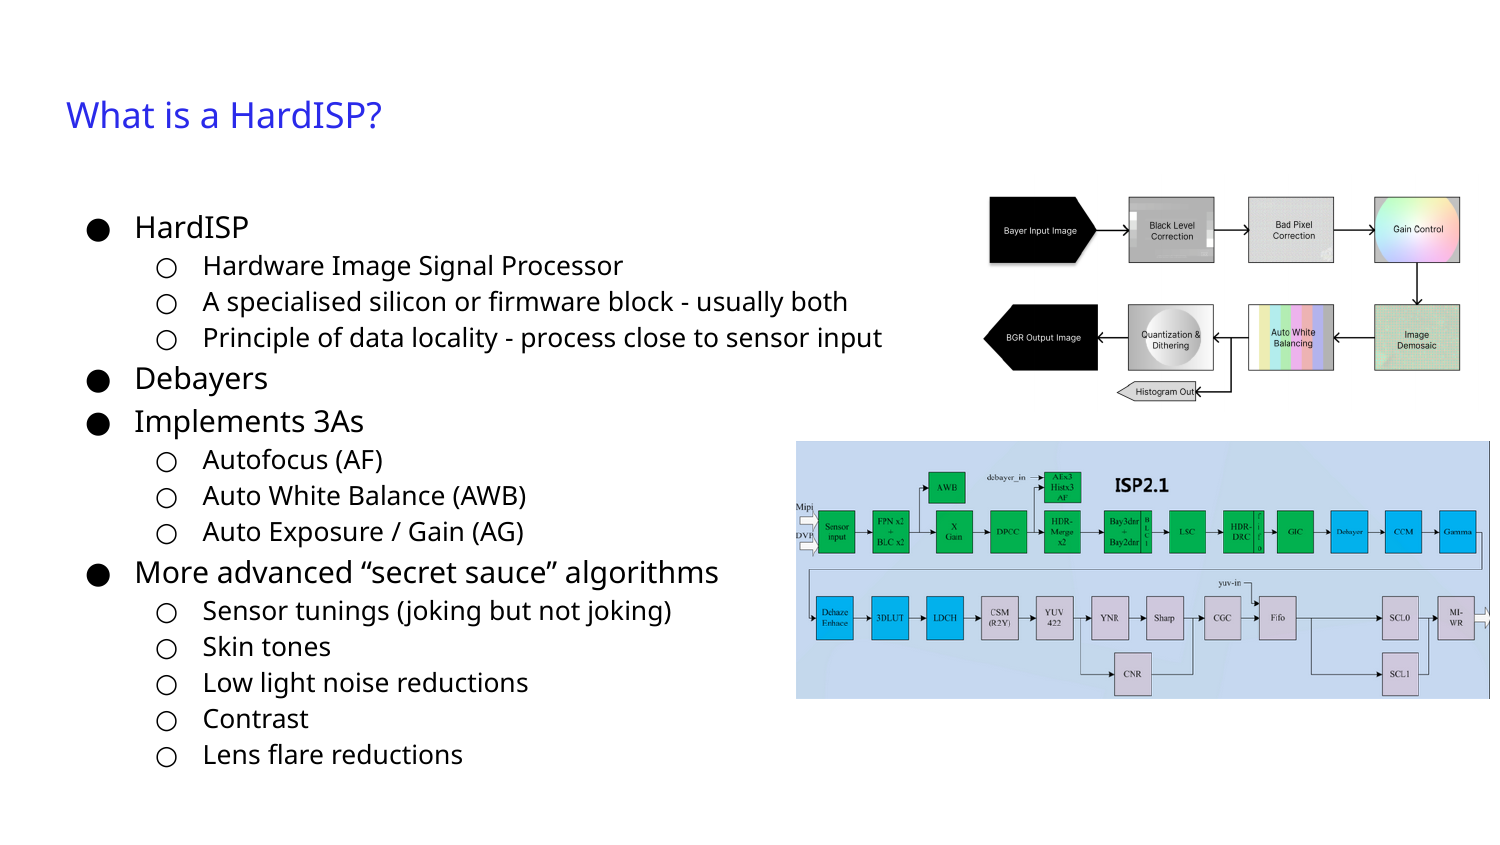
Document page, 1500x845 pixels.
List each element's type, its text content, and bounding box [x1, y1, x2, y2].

picture [796, 441, 1490, 699]
picture [971, 174, 1479, 412]
list HardISP Hardware Image Signal Processor A specialised silicon or firmware block - usually both Principle of data locality - process close to sensor input Debayers Implements 3As Autofocus (AF) Auto White Balance (AWB) Auto Exposure / Gain (AG) More advanced “secret sauce” algorithms Sensor tunings (joking but not joking) Skin tones Low light noise reductions Contrast Lens flare reductions [51, 189, 1449, 794]
title What is a HardISP? [51, 73, 1449, 168]
